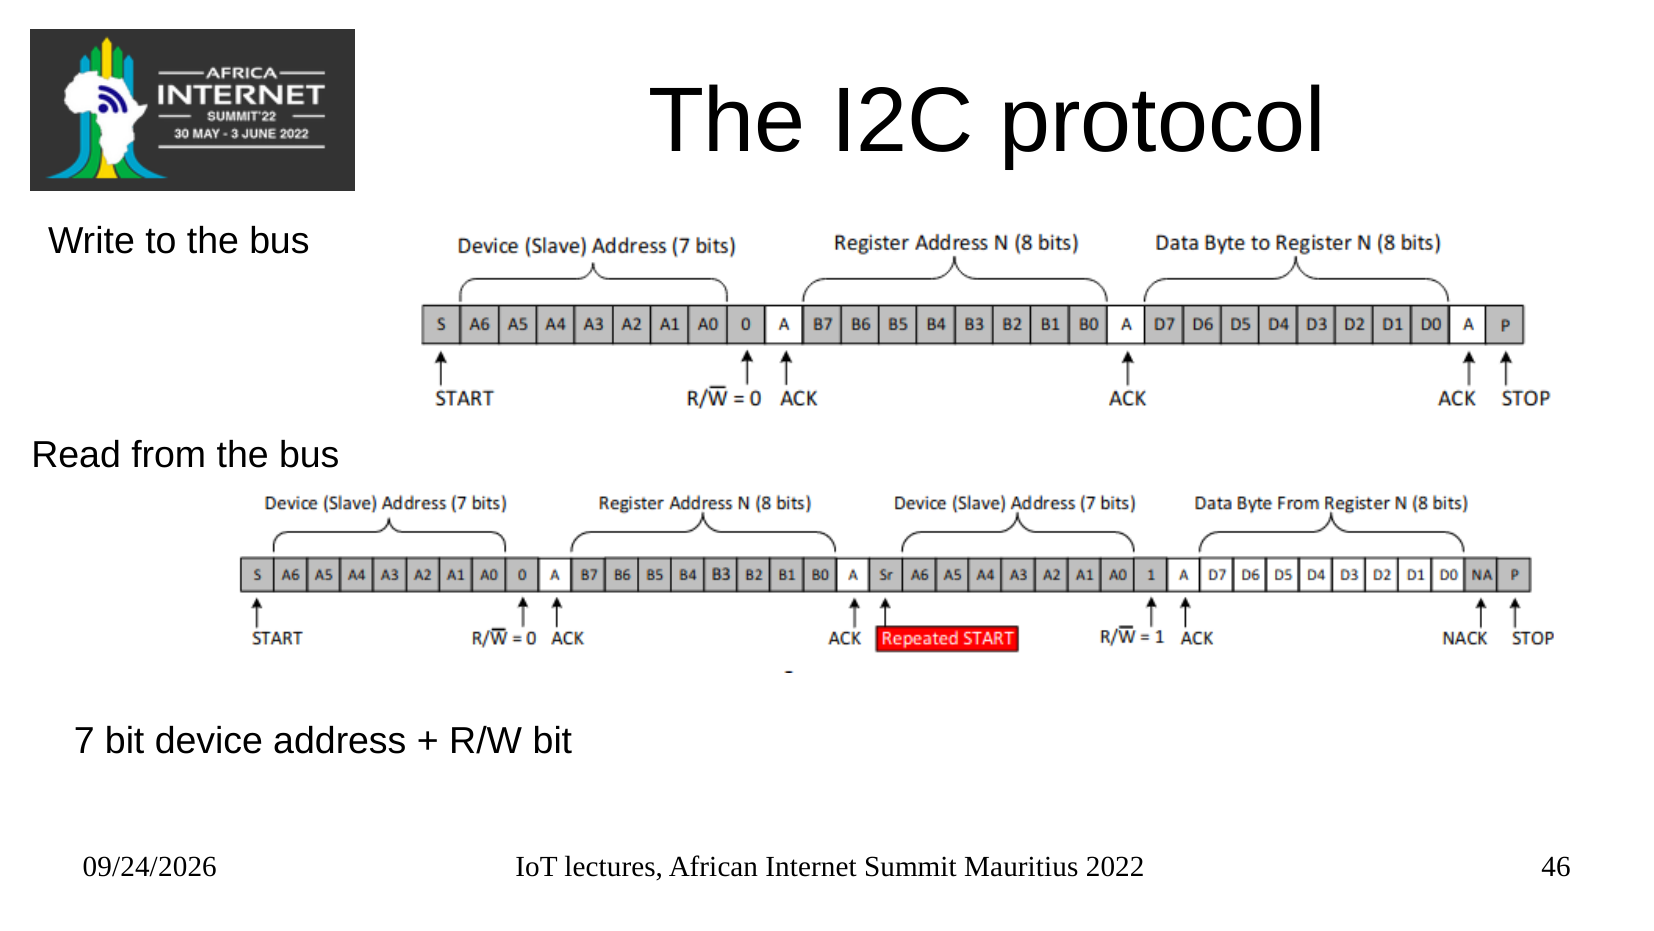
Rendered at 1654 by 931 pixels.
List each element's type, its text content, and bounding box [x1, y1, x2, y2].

title The I2C protocol [403, 37, 1571, 193]
text_box Write to the bus [33, 208, 325, 266]
picture [206, 478, 1593, 673]
picture [30, 29, 355, 191]
picture [295, 206, 1610, 423]
text_box Read from the bus [16, 422, 355, 479]
text_box 7 bit device address + R/W bit [58, 708, 588, 766]
